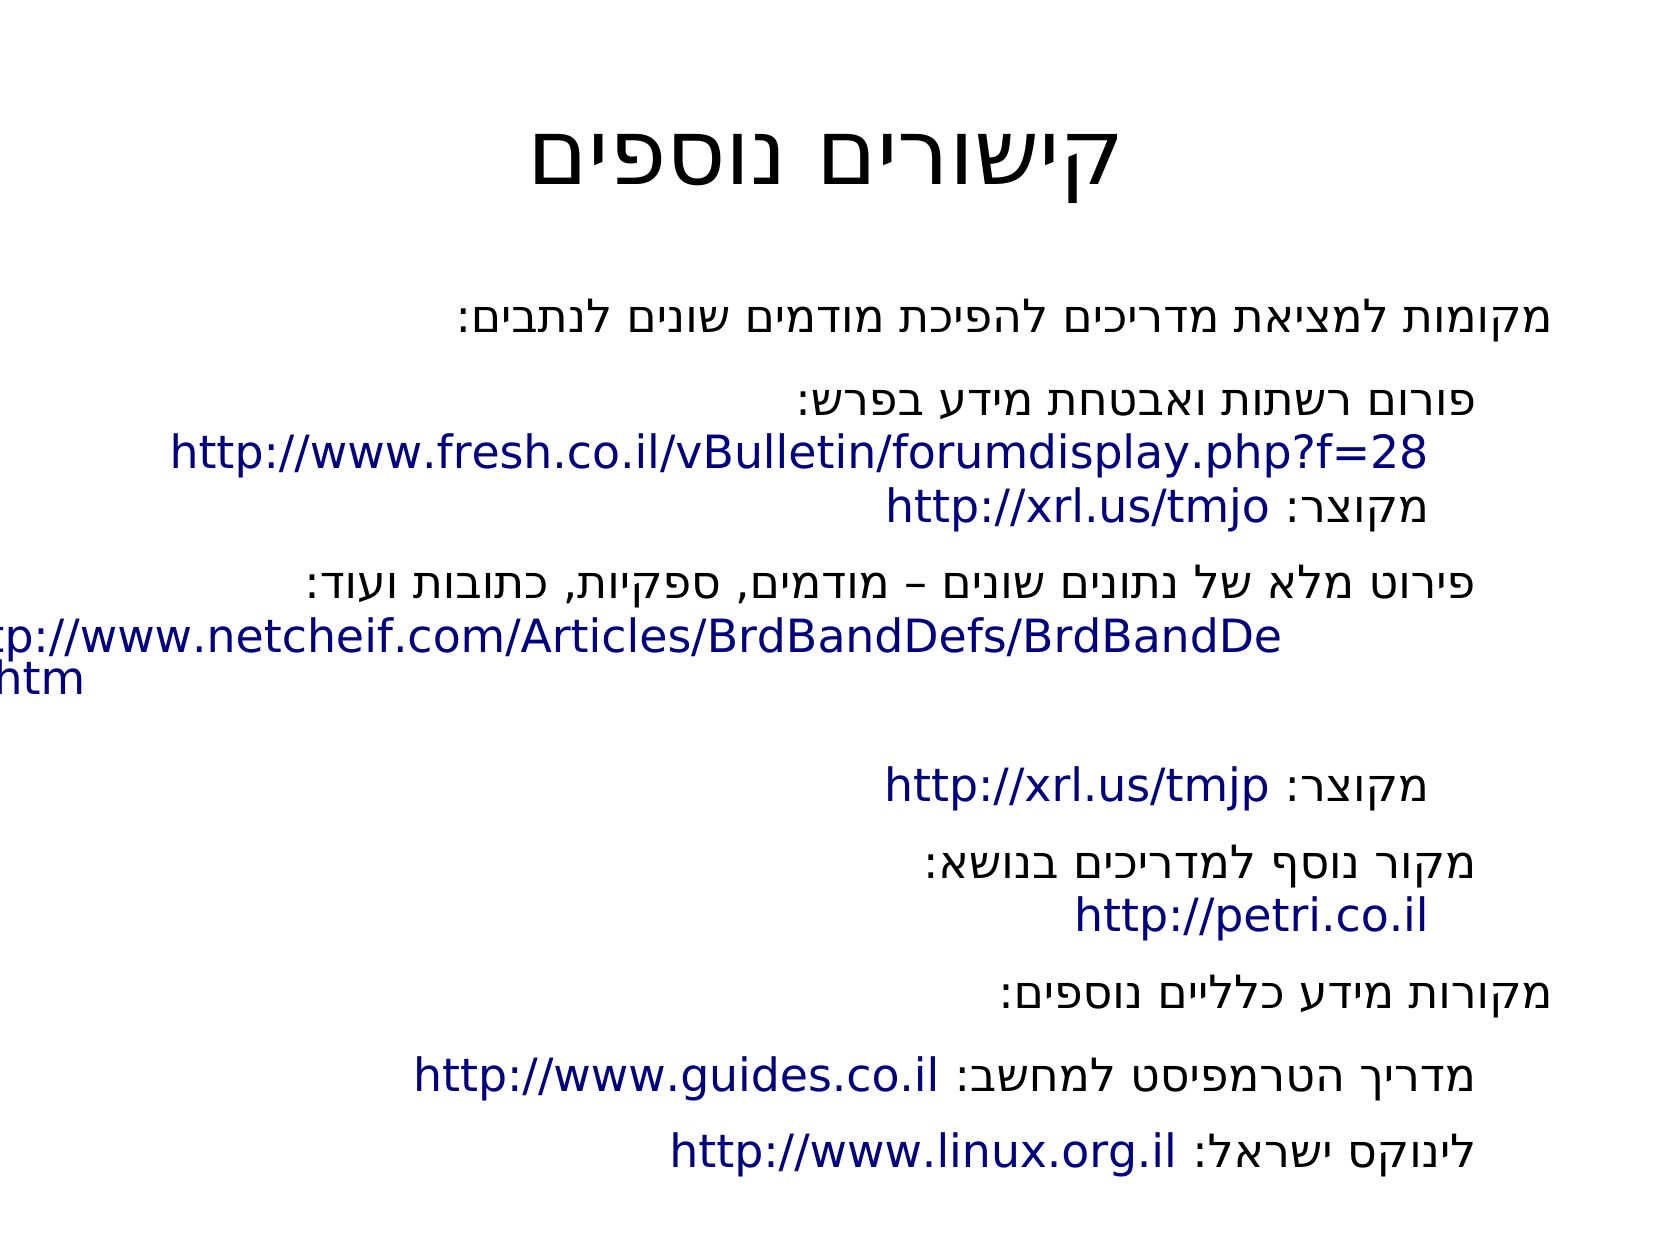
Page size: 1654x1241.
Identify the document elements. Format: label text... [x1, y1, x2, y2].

title קישורים נוספים [82, 49, 1571, 257]
list מקומות למציאת מדריכים להפיכת מודמים שונים לנתבים: פורום רשתות ואבטחת מידע בפרש:http://www.fresh.co.il/vBulletin/forumdisplay.php?f=28 מקוצר: http://xrl.us/tmjo פירוט מלא של נתונים שונים – מודמים, ספקיות, כתובות ועוד: http://www.netcheif.com/Articles/BrdBandDefs/BrdBandDefs.htm מקוצר: http://xrl.us/tmjp מקור נוסף למדריכים בנושא: http://petri.co.il מקורות מידע כלליים נוספים: מדריך הטרמפיסט למחשב: http://www.guides.co.il לינוקס ישראל: http://www.linux.org.il [82, 290, 1571, 1098]
